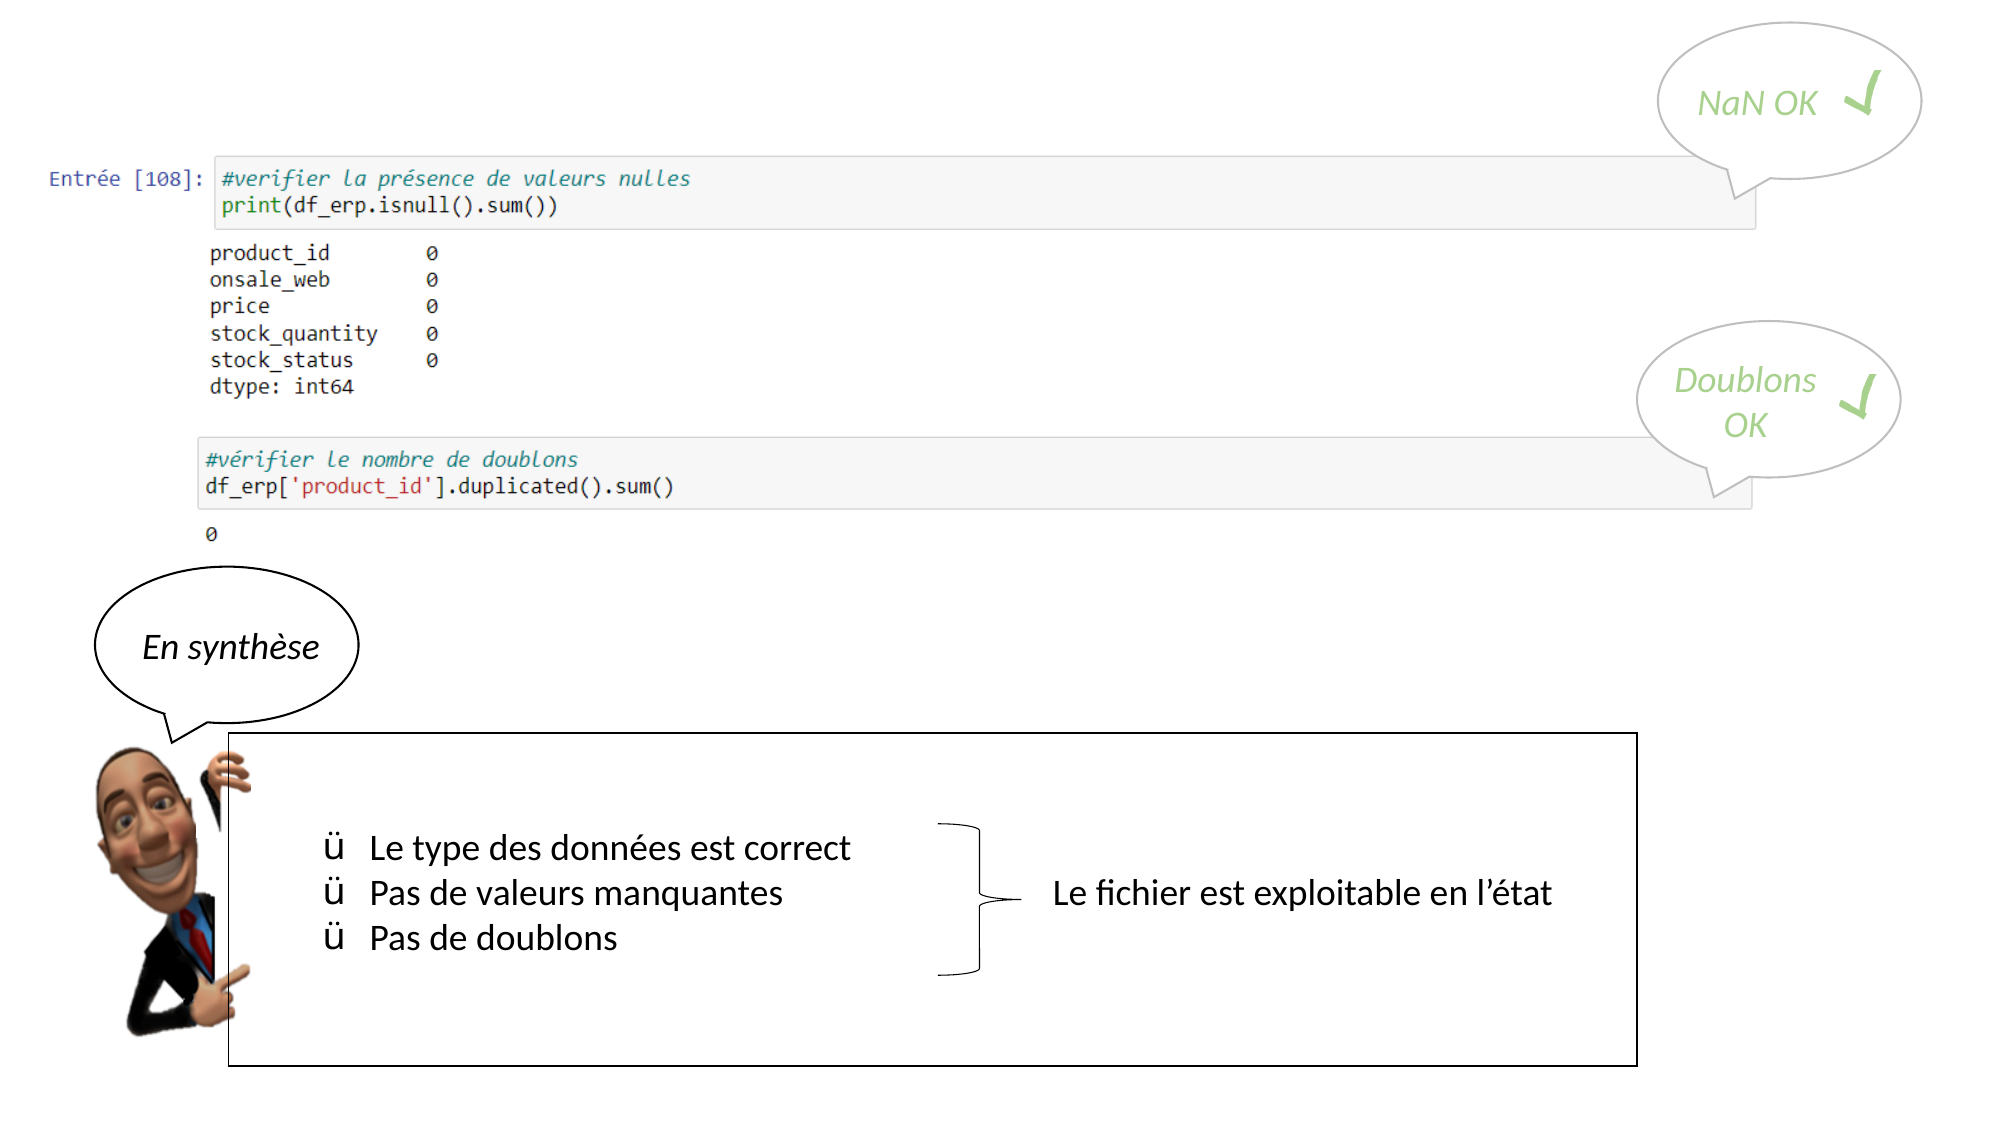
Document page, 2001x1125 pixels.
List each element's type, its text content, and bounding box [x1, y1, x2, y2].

text_box Le type des données est correct Pas de valeurs manquantes Pas de doublons [307, 815, 909, 967]
text_box [1670, 321, 1901, 498]
text_box [1657, 22, 1922, 199]
text_box En synthèse [127, 614, 375, 676]
picture [15, 696, 313, 1117]
text_box [228, 732, 1638, 1067]
text_box [95, 566, 348, 743]
picture [1817, 374, 1884, 425]
text_box Doublons OK [1645, 347, 1846, 454]
text_box NaN OK [1682, 70, 1856, 132]
picture [1822, 70, 1889, 121]
picture [185, 423, 1774, 550]
text_box Le fichier est exploitable en l’état [1038, 860, 1621, 922]
text_box [1637, 372, 1645, 427]
picture [23, 148, 1769, 400]
